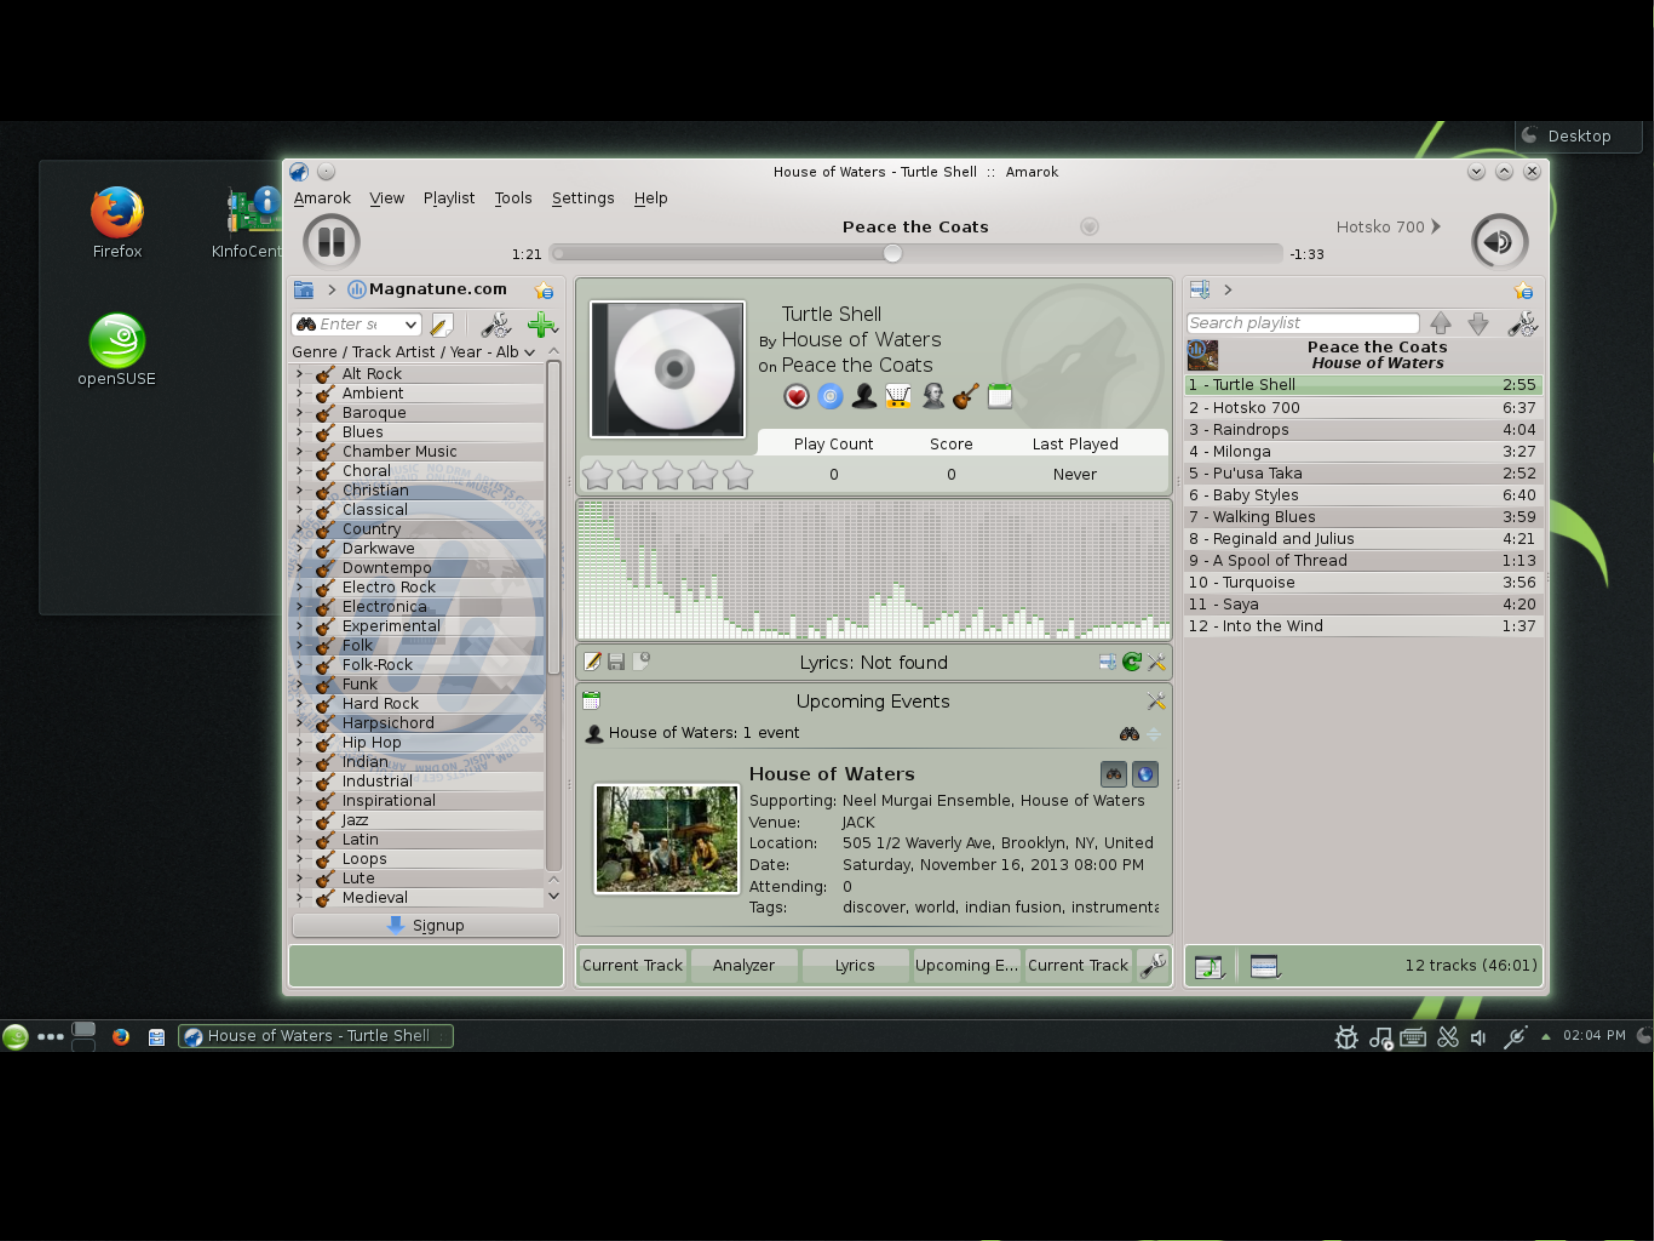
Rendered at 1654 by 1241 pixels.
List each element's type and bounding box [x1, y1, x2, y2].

picture [0, 121, 1654, 1052]
text_box [0, 1052, 1654, 1241]
text_box [0, 0, 1654, 121]
